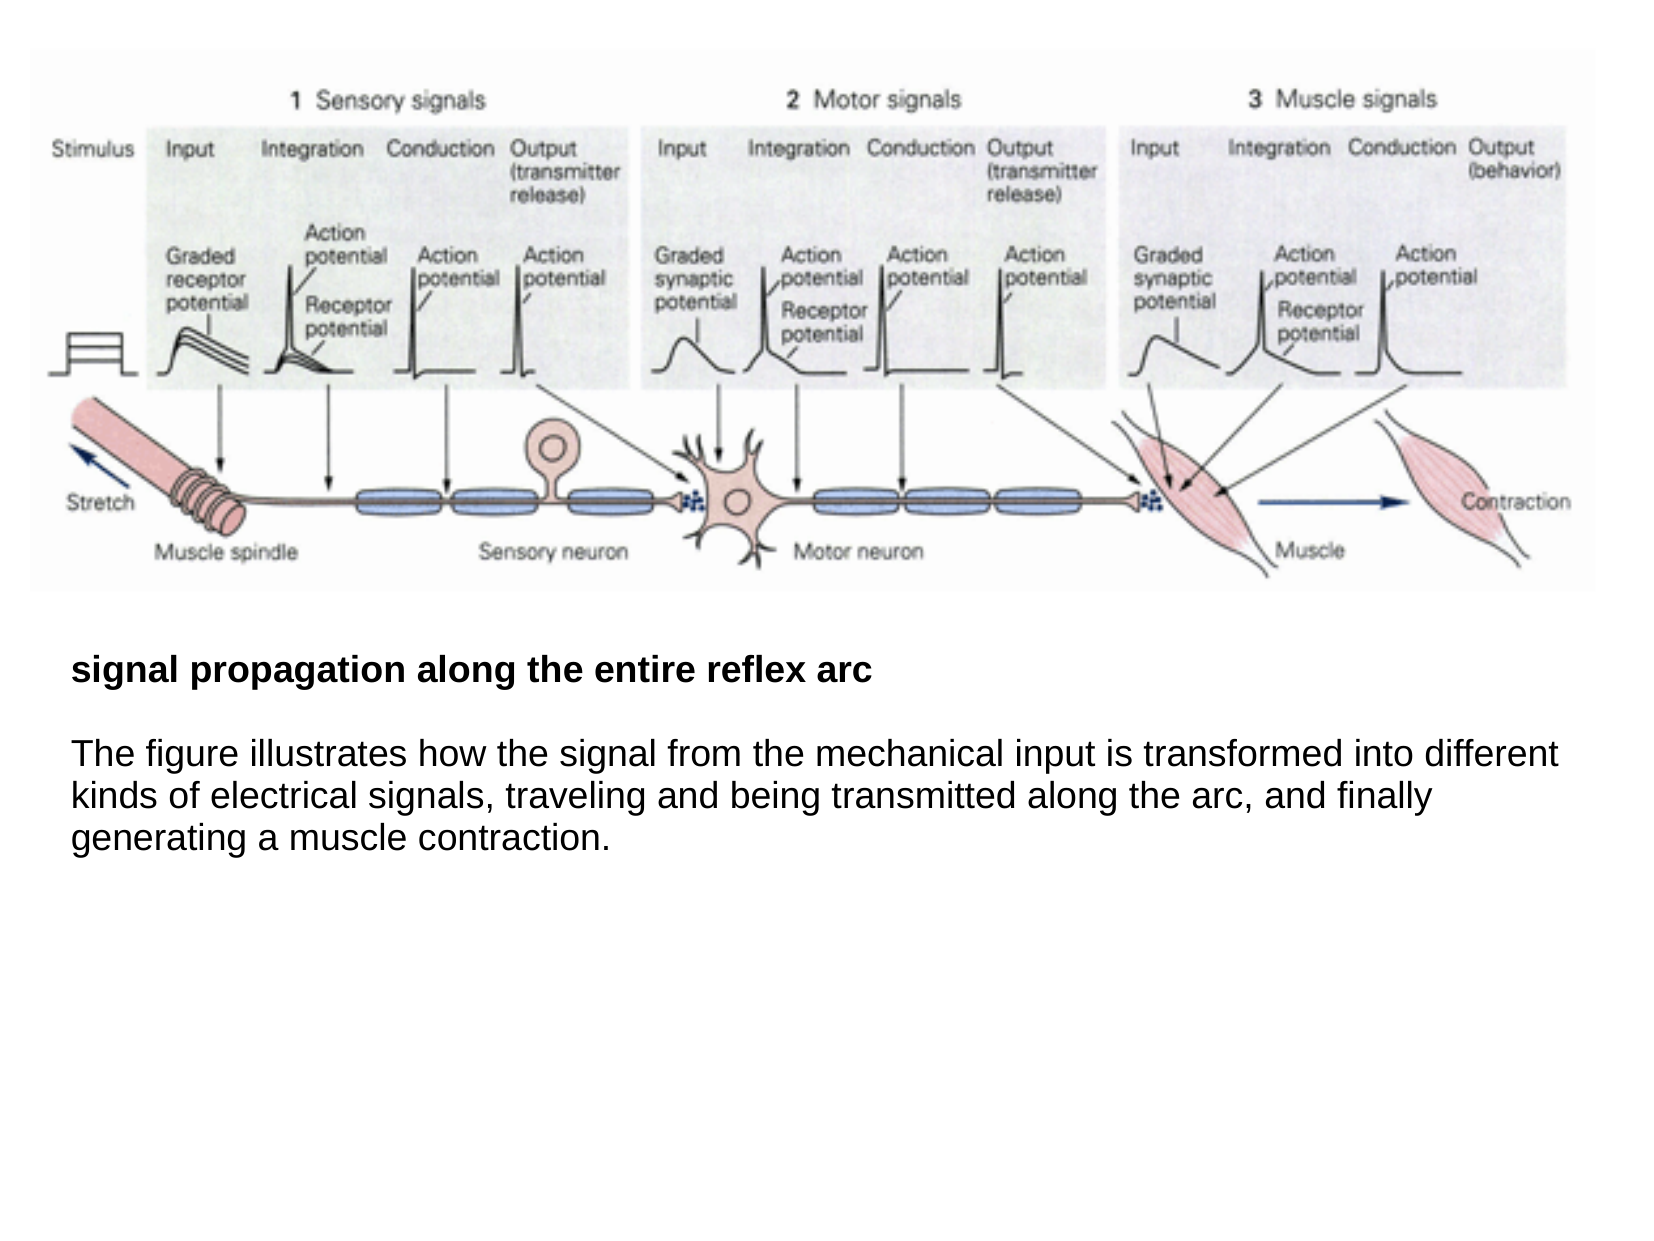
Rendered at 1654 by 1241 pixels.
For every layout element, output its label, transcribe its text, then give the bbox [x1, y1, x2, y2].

picture [30, 27, 1611, 605]
text_box signal propagation along the entire reflex arc The figure illustrates how the signal from the mechanical input is transformed into different kinds of electrical signals, traveling and being transmitted along the arc, and finally generating a muscle contraction. [56, 641, 1607, 866]
